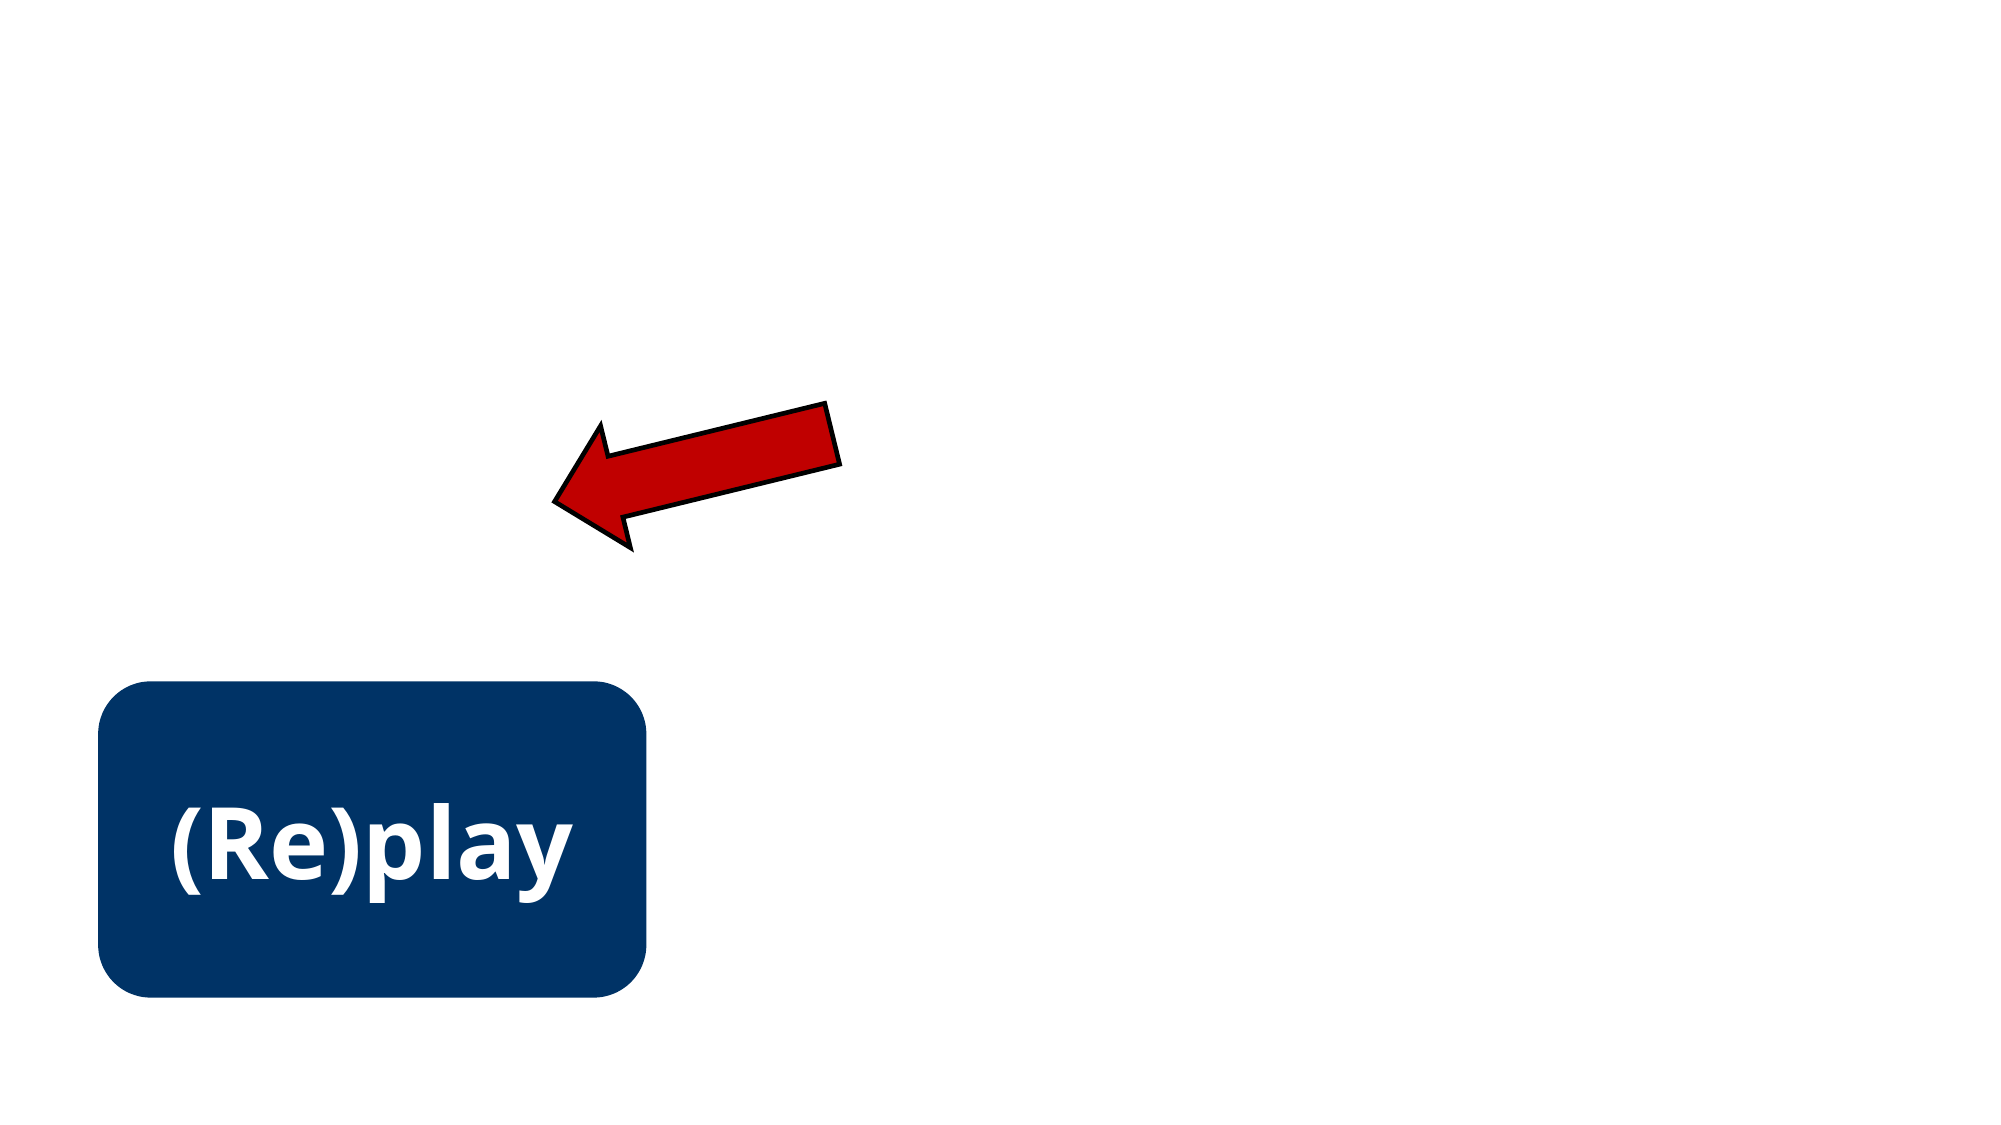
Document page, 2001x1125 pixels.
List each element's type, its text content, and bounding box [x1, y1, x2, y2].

text_box [554, 403, 840, 548]
text_box (Re)play [98, 681, 647, 998]
